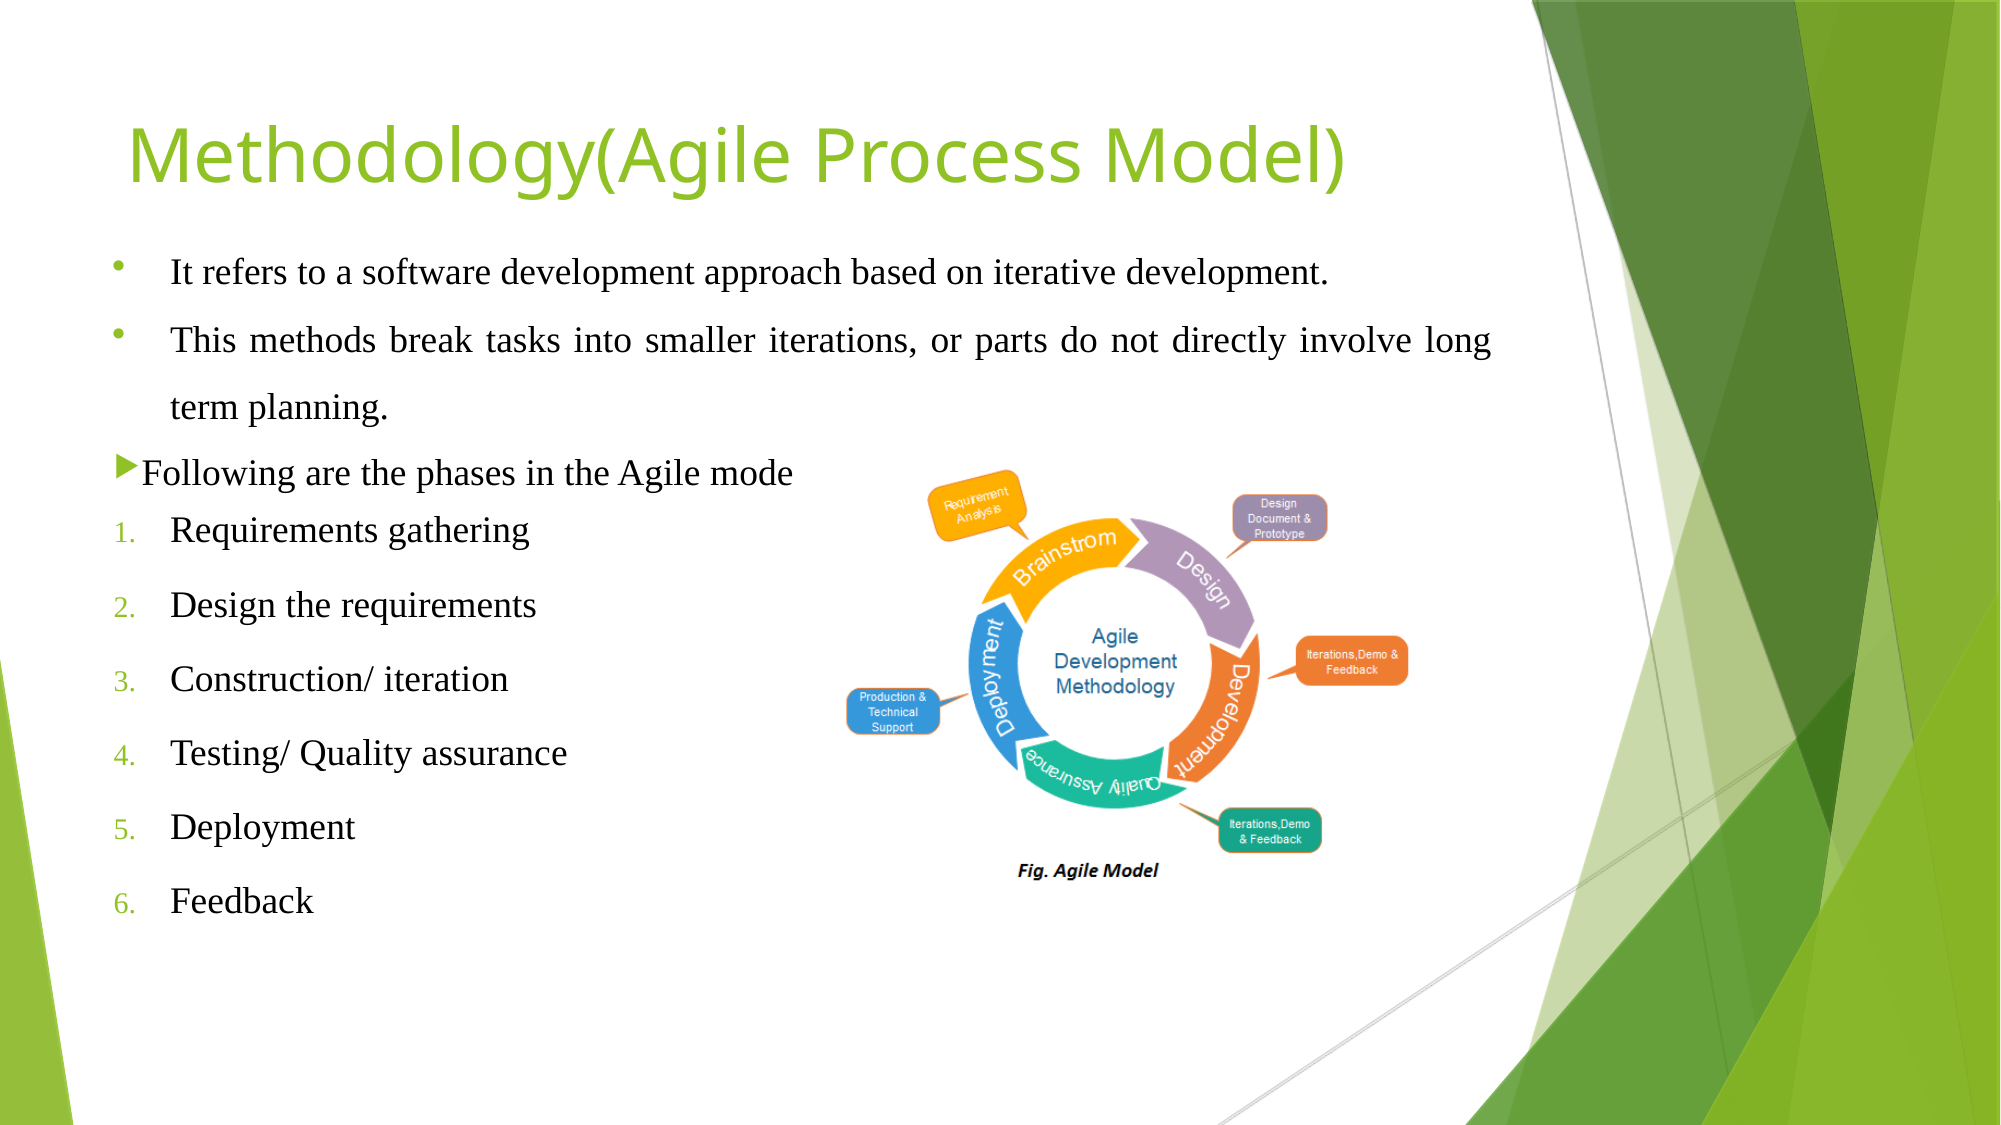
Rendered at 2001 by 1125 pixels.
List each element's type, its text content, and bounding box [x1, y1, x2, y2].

picture [793, 452, 1417, 915]
title Methodology(Agile Process Model) [111, 99, 1522, 317]
list It refers to a software development approach based on iterative development. This methods break tasks into smaller iterations, or parts do not directly involve long term planning. Following are the phases in the Agile model are as follows: Requirements gathering Design the requirements Construction/ iteration Testing/ Quality assurance Deployment Feedback [98, 217, 1509, 931]
